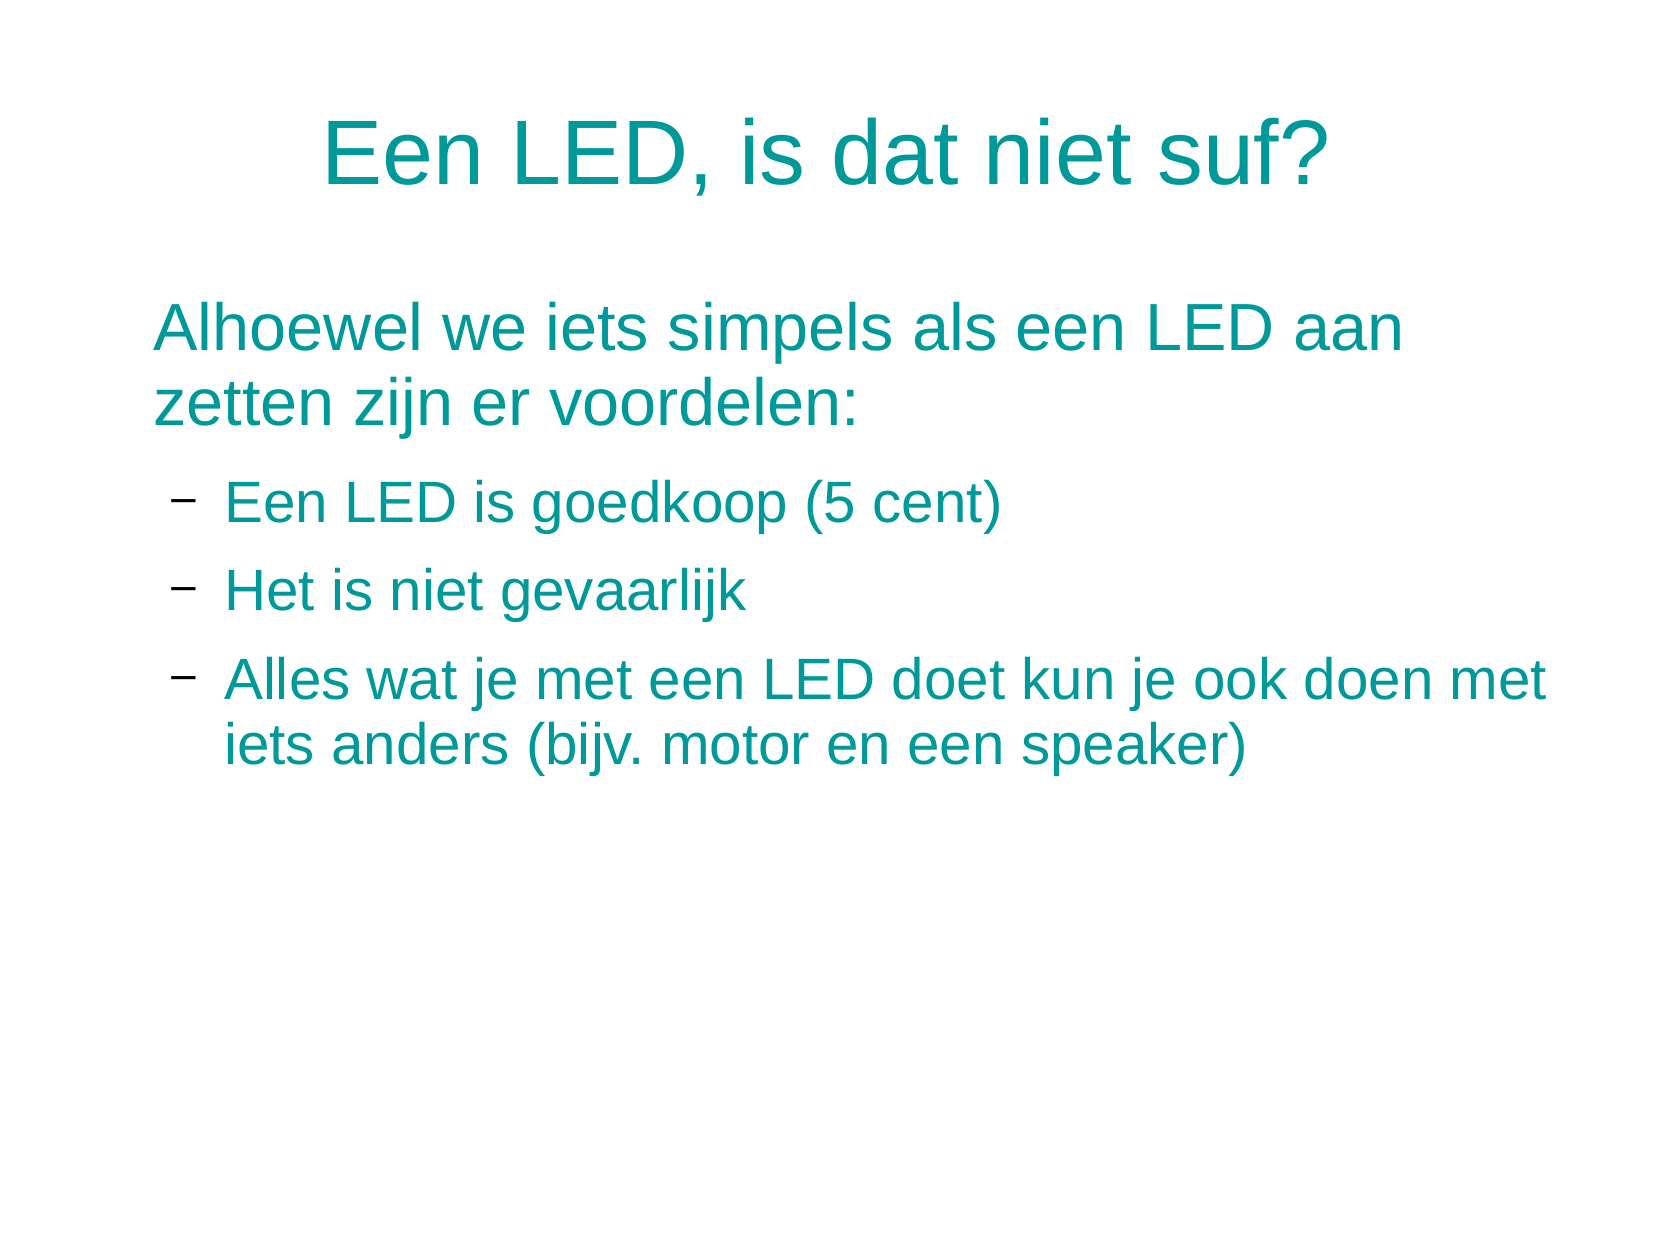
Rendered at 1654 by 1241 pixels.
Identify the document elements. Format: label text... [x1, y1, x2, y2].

title Een LED, is dat niet suf? [82, 49, 1571, 257]
list Alhoewel we iets simpels als een LED aan zetten zijn er voordelen: Een LED is goedkoop (5 cent) Het is niet gevaarlijk Alles wat je met een LED doet kun je ook doen met iets anders (bijv. motor en een speaker) [82, 290, 1571, 1010]
